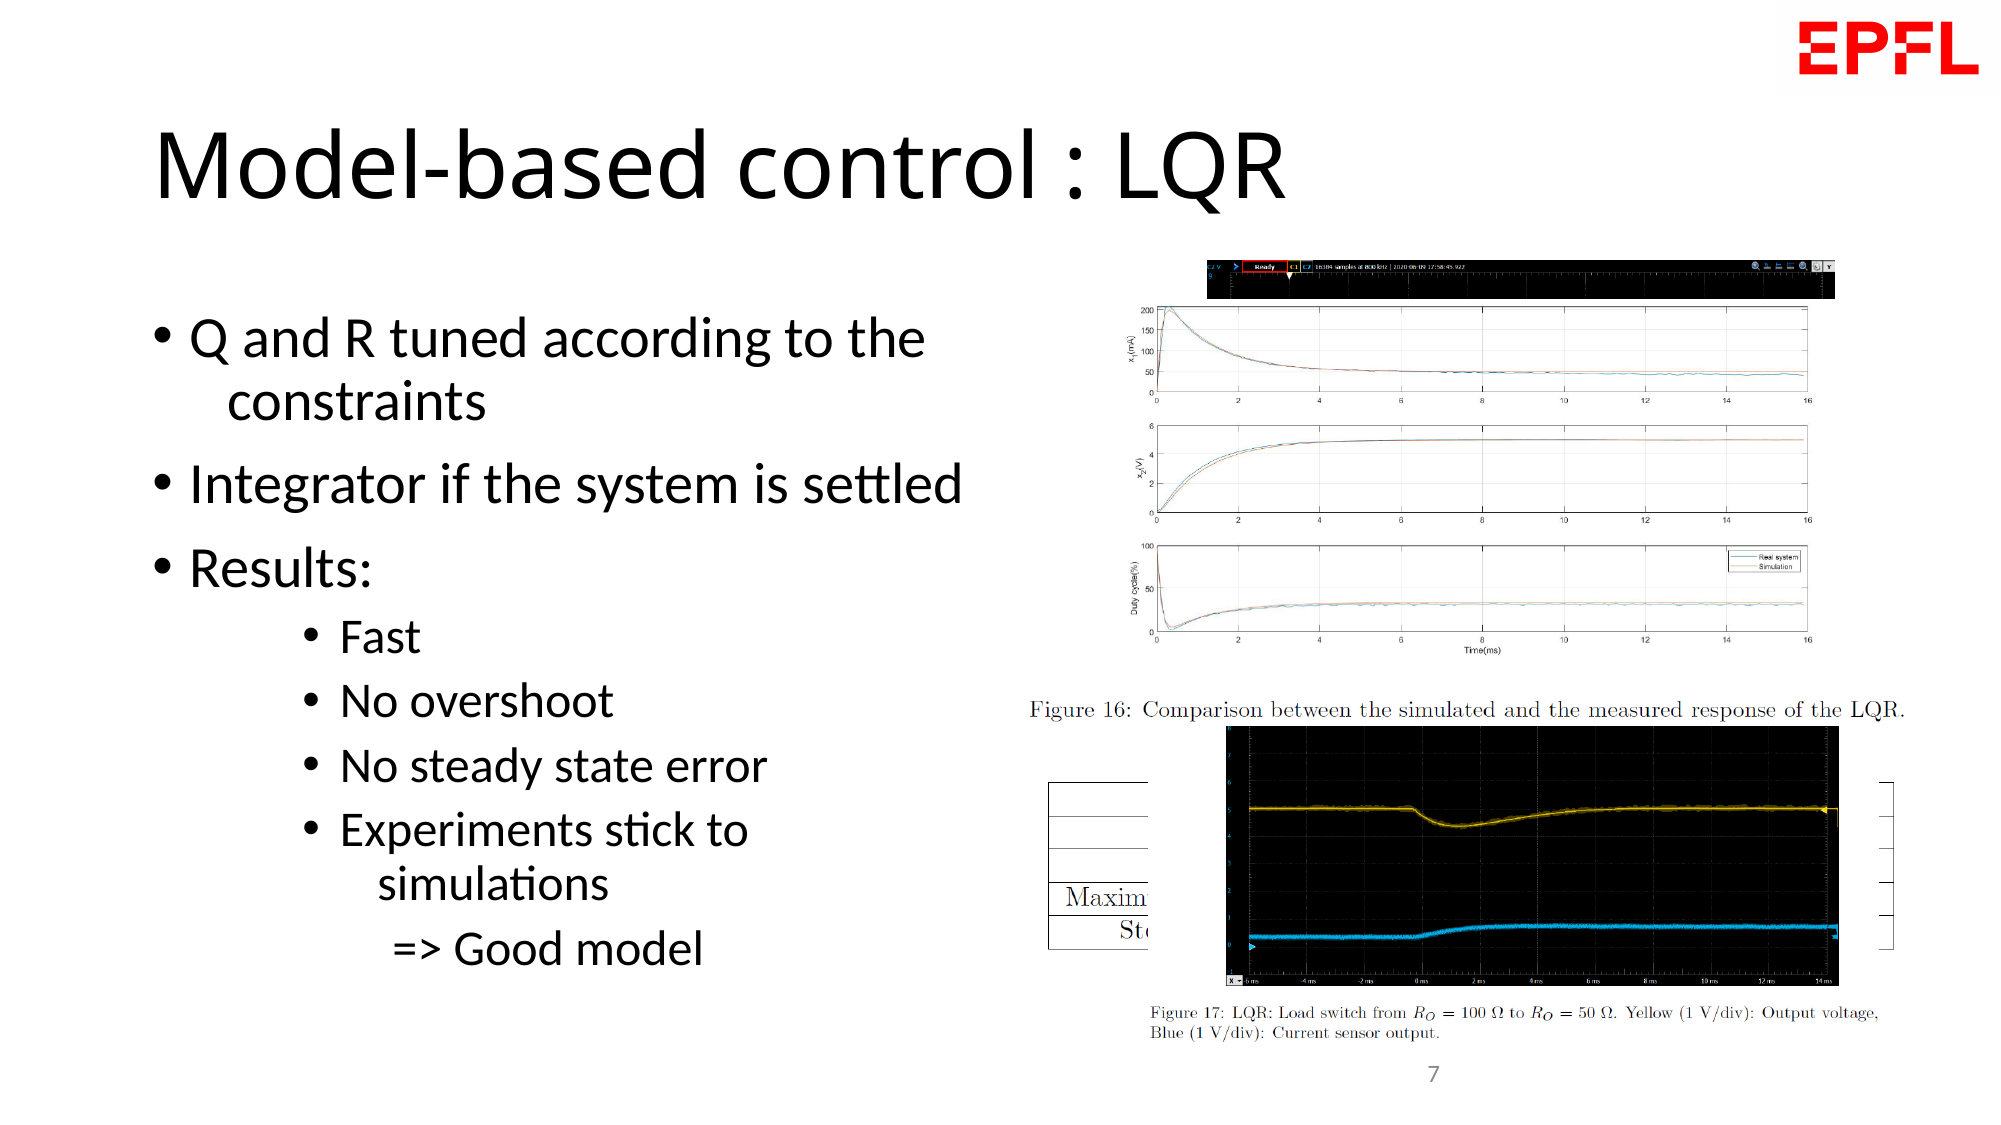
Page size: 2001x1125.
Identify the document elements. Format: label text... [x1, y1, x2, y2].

list Q and R tuned according to the constraints Integrator if the system is settled Results: Fast No overshoot No steady state error Experiments stick to simulations => Good model [137, 299, 988, 1014]
text_box [1412, 1042, 1863, 1103]
picture [1028, 253, 1909, 1042]
title Model-based control : LQR [137, 59, 1863, 278]
